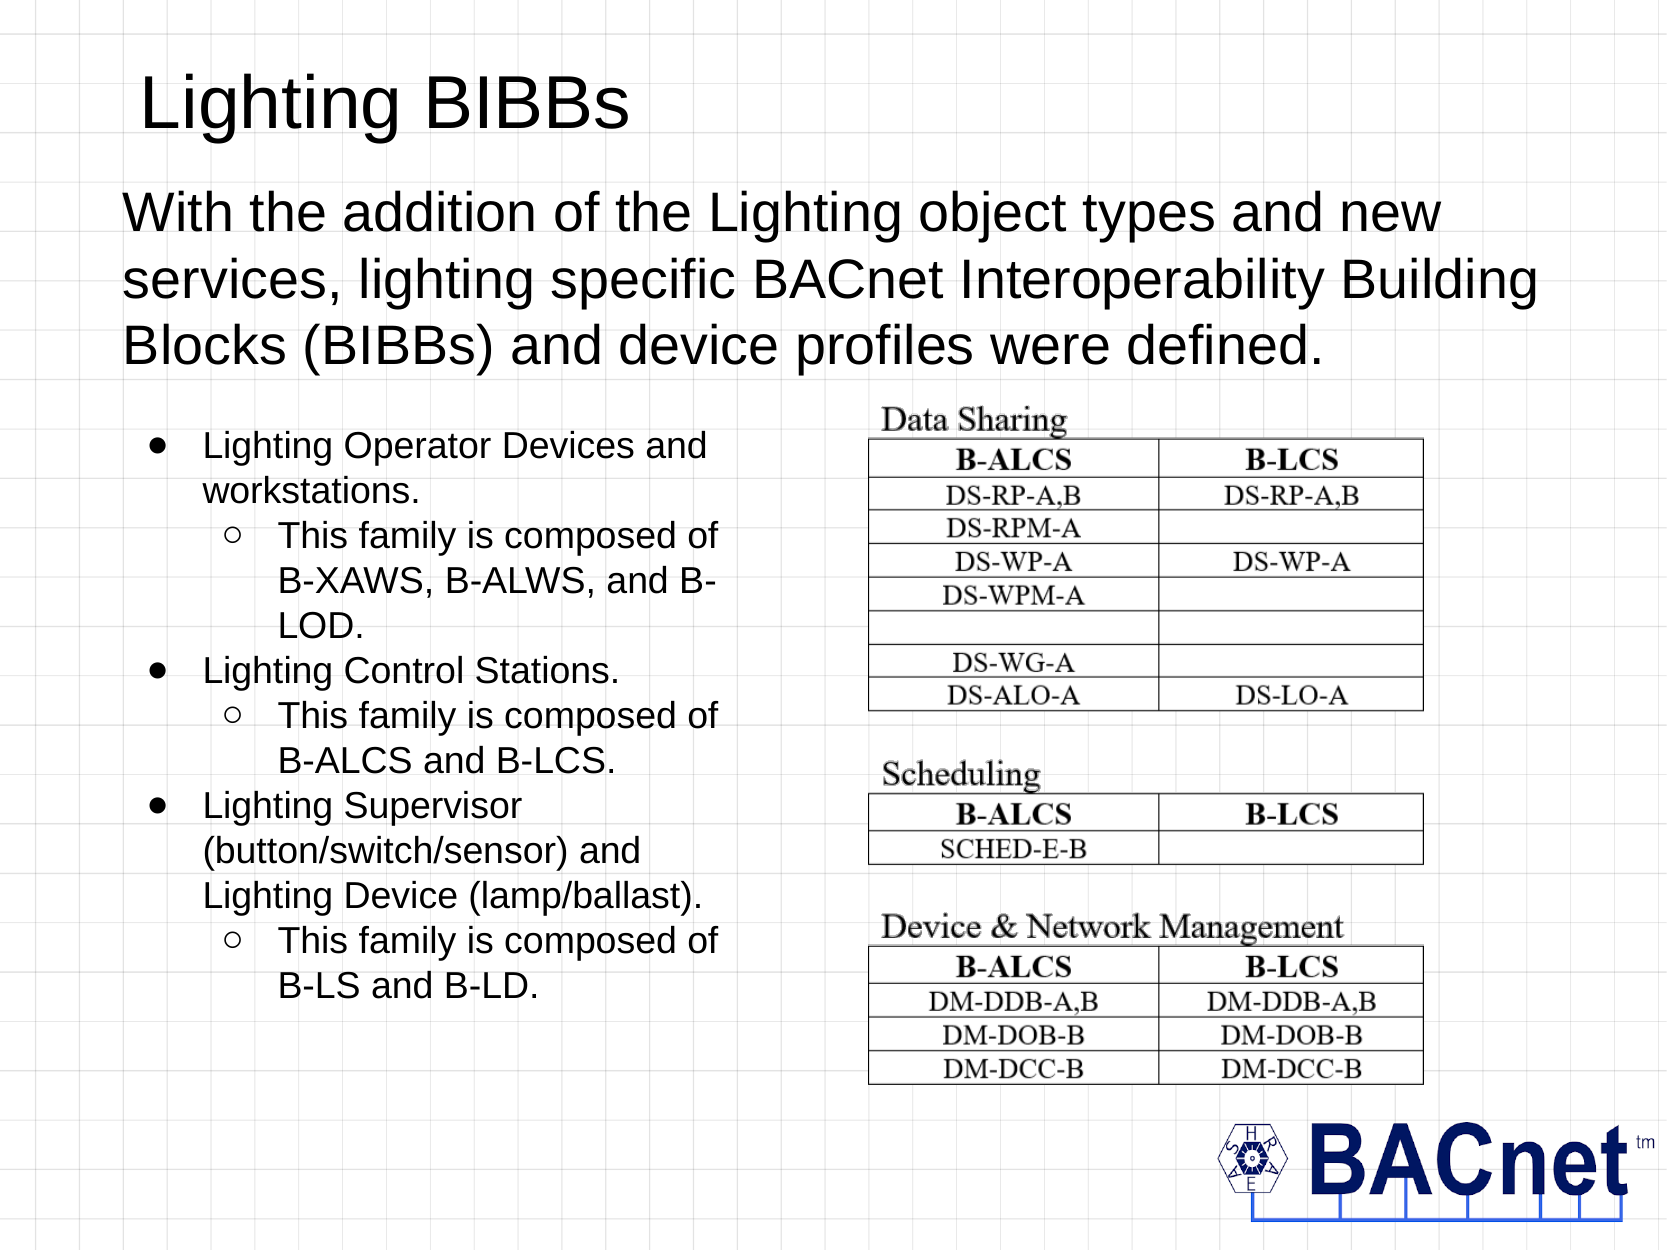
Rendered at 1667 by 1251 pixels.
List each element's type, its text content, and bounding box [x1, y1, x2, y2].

text_box Lighting Operator Devices and workstations. This family is composed of B-XAWS, B-ALWS, and B-LOD. Lighting Control Stations. This family is composed of B-ALCS and B-LCS. Lighting Supervisor (button/switch/sensor) and Lighting Device (lamp/ballast). This family is composed of B-LS and B-LD. [112, 405, 778, 1085]
list With the addition of the Lighting object types and new services, lighting specific BACnet Interoperability Building Blocks (BIBBs) and device profiles were defined. [116, 169, 1615, 421]
title Lighting BIBBs [133, 47, 1630, 170]
picture [0, 0, 1667, 1250]
